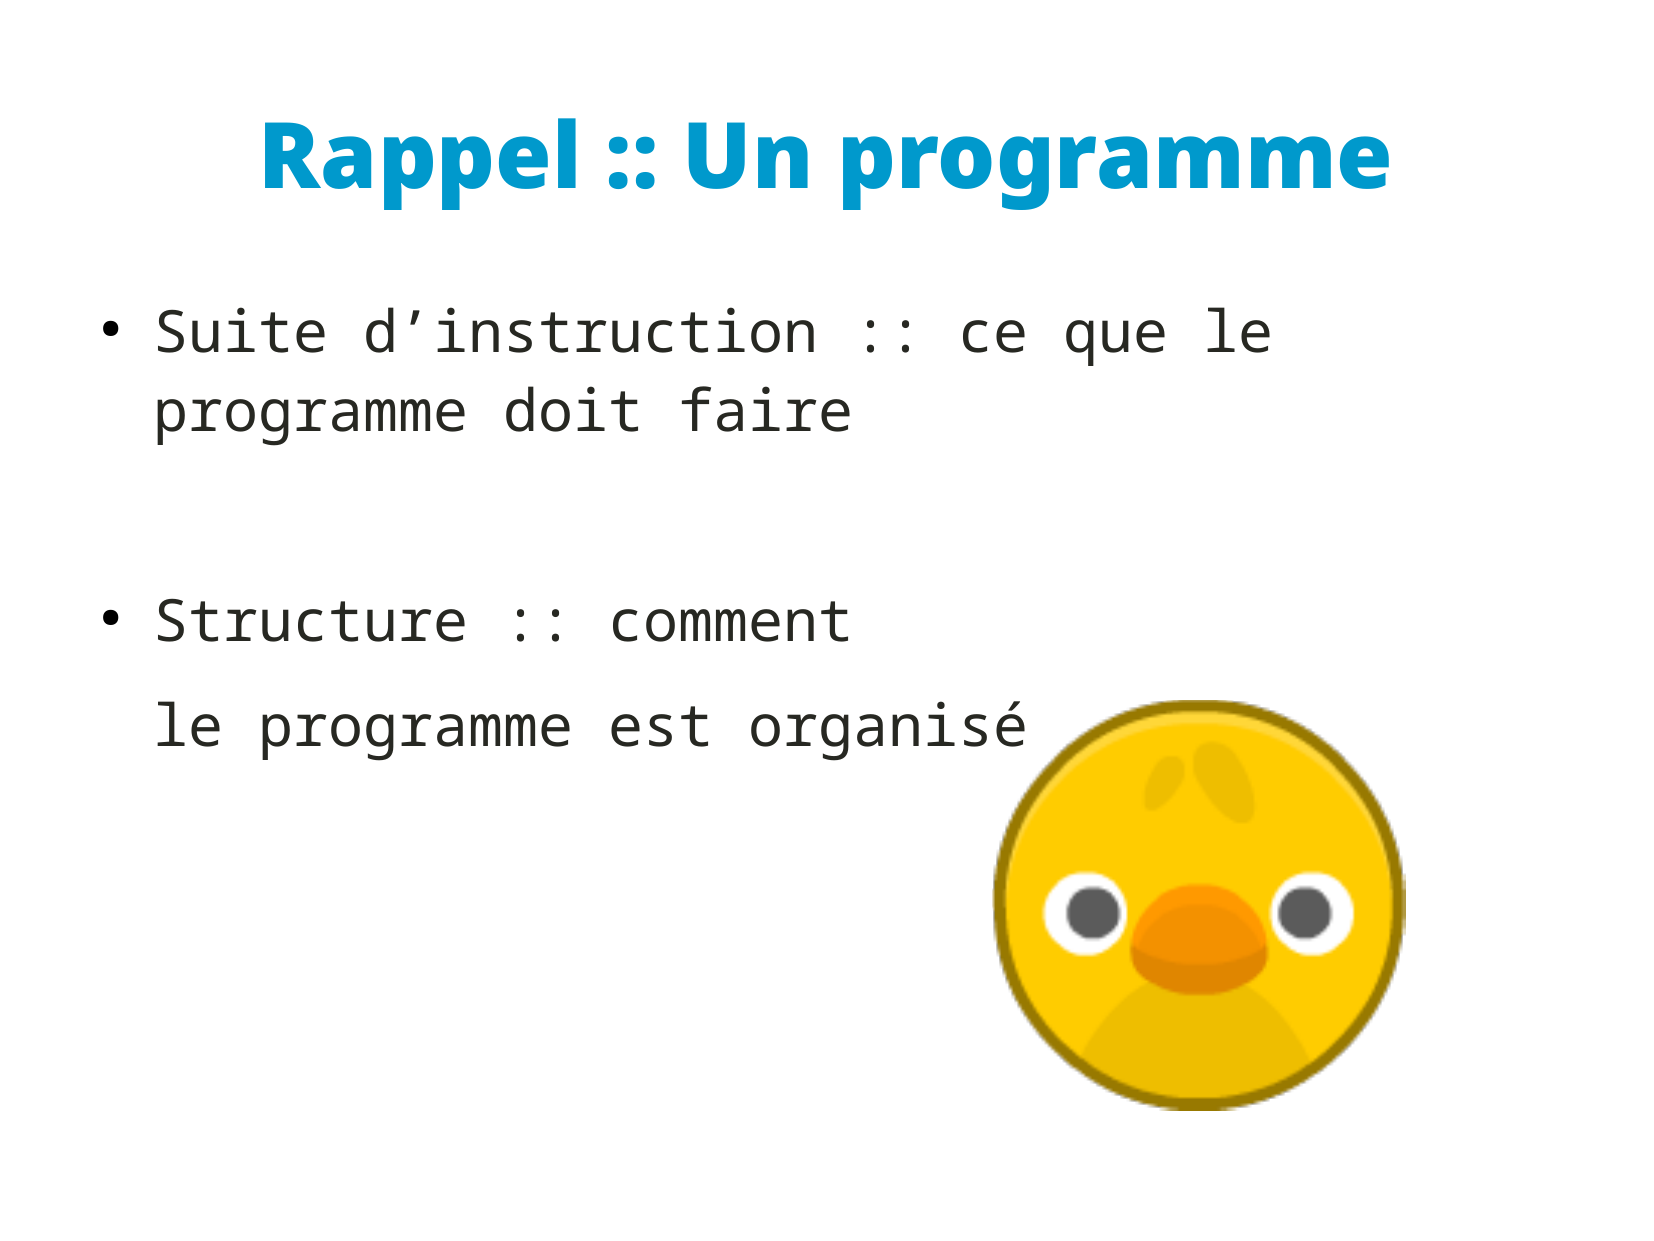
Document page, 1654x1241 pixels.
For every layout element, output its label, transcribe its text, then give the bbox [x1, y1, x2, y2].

title Rappel :: Un programme [82, 49, 1571, 257]
picture [992, 700, 1406, 1111]
list Suite d’instruction :: ce que le programme doit faire Structure :: comment le programme est organisé [82, 290, 1571, 1010]
